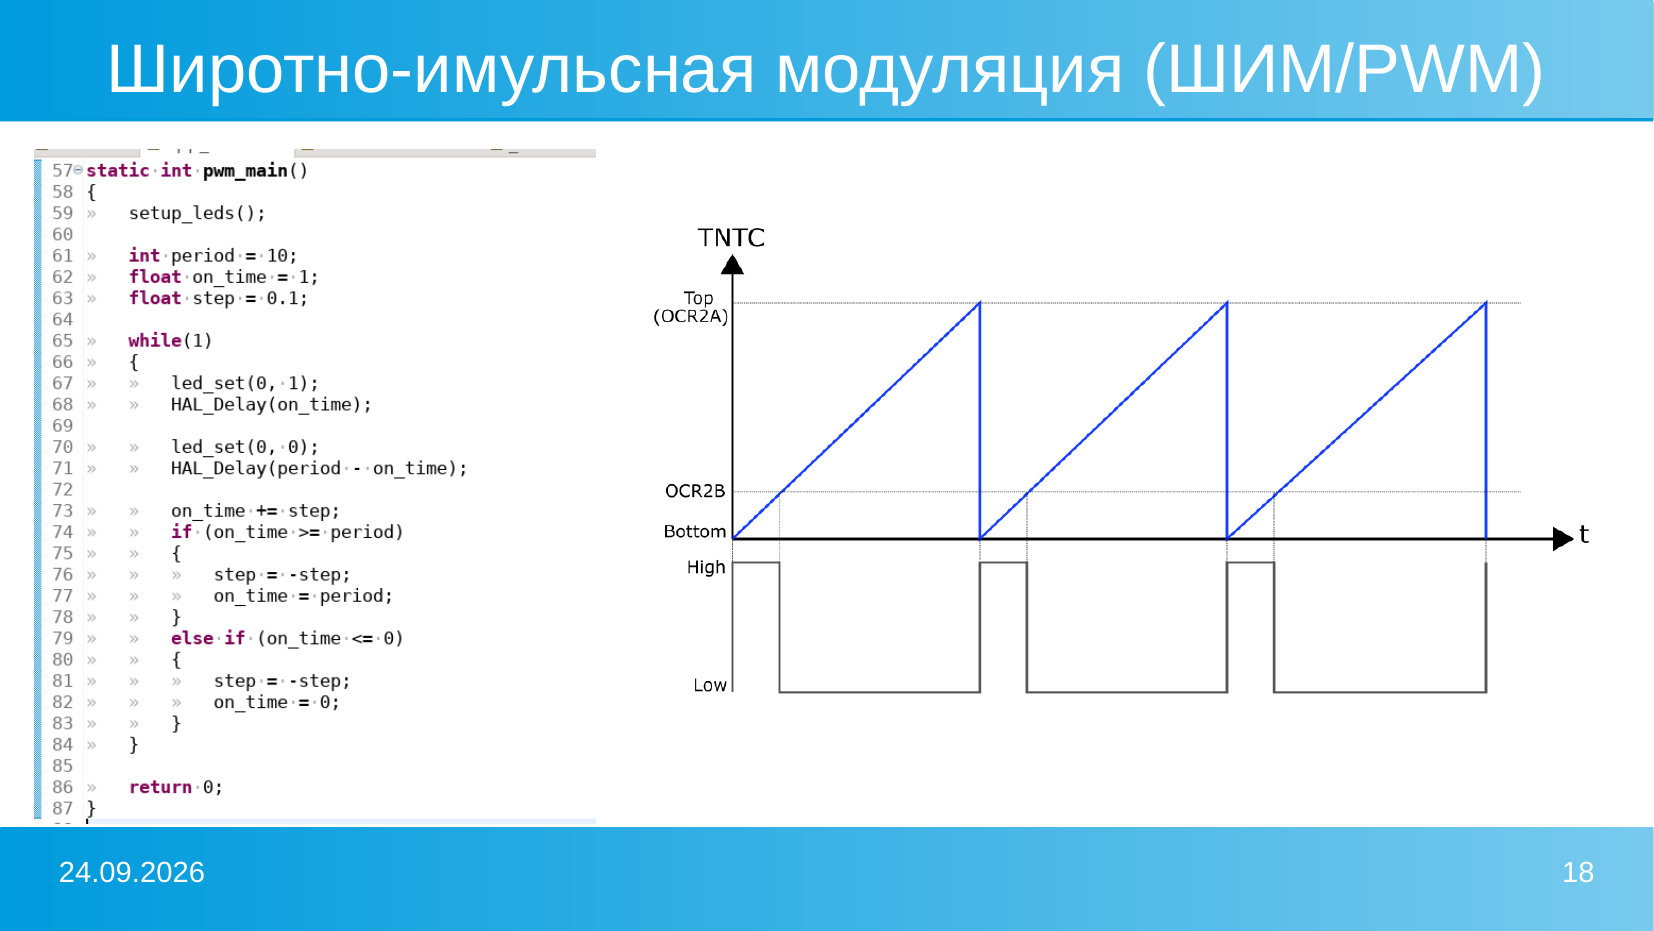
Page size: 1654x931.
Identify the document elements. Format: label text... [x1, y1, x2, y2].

title Широтно-имульсная модуляция (ШИМ/PWM) [59, 29, 1595, 108]
picture [34, 149, 596, 824]
picture [637, 219, 1595, 713]
